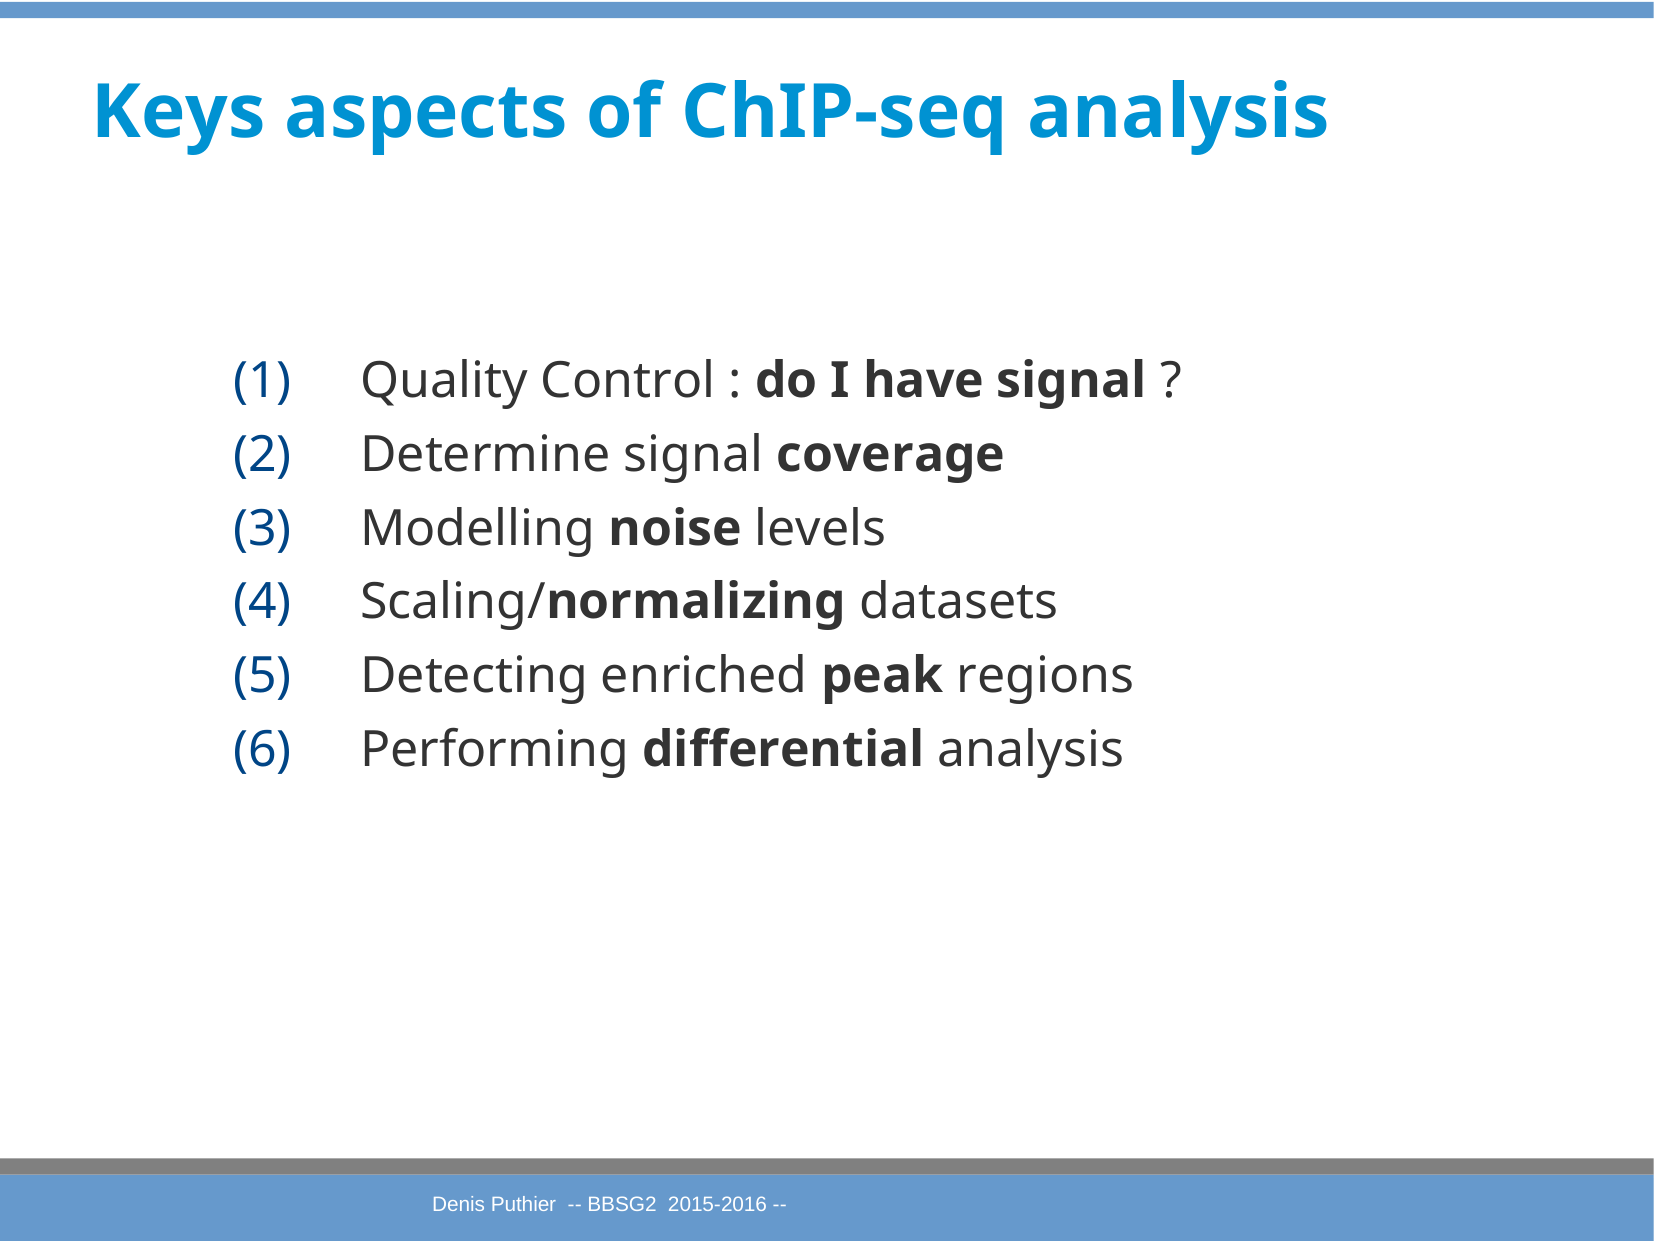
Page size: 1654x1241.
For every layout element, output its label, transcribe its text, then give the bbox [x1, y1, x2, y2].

title Keys aspects of ChIP-seq analysis [76, 55, 1565, 223]
list Quality Control : do I have signal ? Determine signal coverage Modelling noise levels Scaling/normalizing datasets Detecting enriched peak regions Performing differential analysis [200, 340, 1538, 942]
